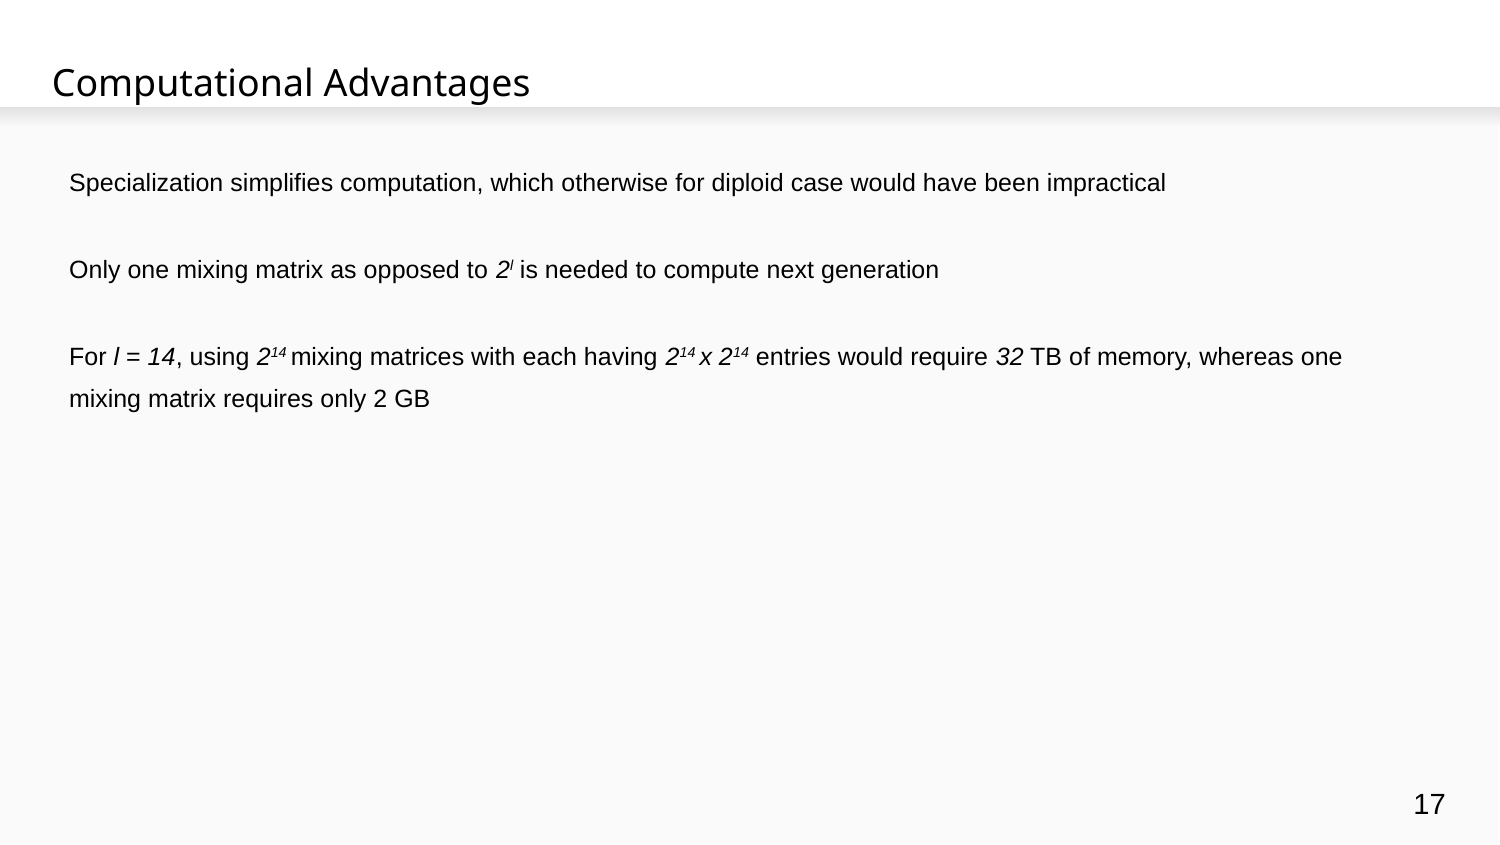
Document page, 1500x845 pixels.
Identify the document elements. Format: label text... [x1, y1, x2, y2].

title Computational Advantages [51, 32, 631, 132]
text_box Specialization simplifies computation, which otherwise for diploid case would have been impractical Only one mixing matrix as opposed to 2l is needed to compute next generation For l = 14, using 214 mixing matrices with each having 214 x 214 entries would require 32 TB of memory, whereas one mixing matrix requires only 2 GB [19, 147, 1412, 433]
